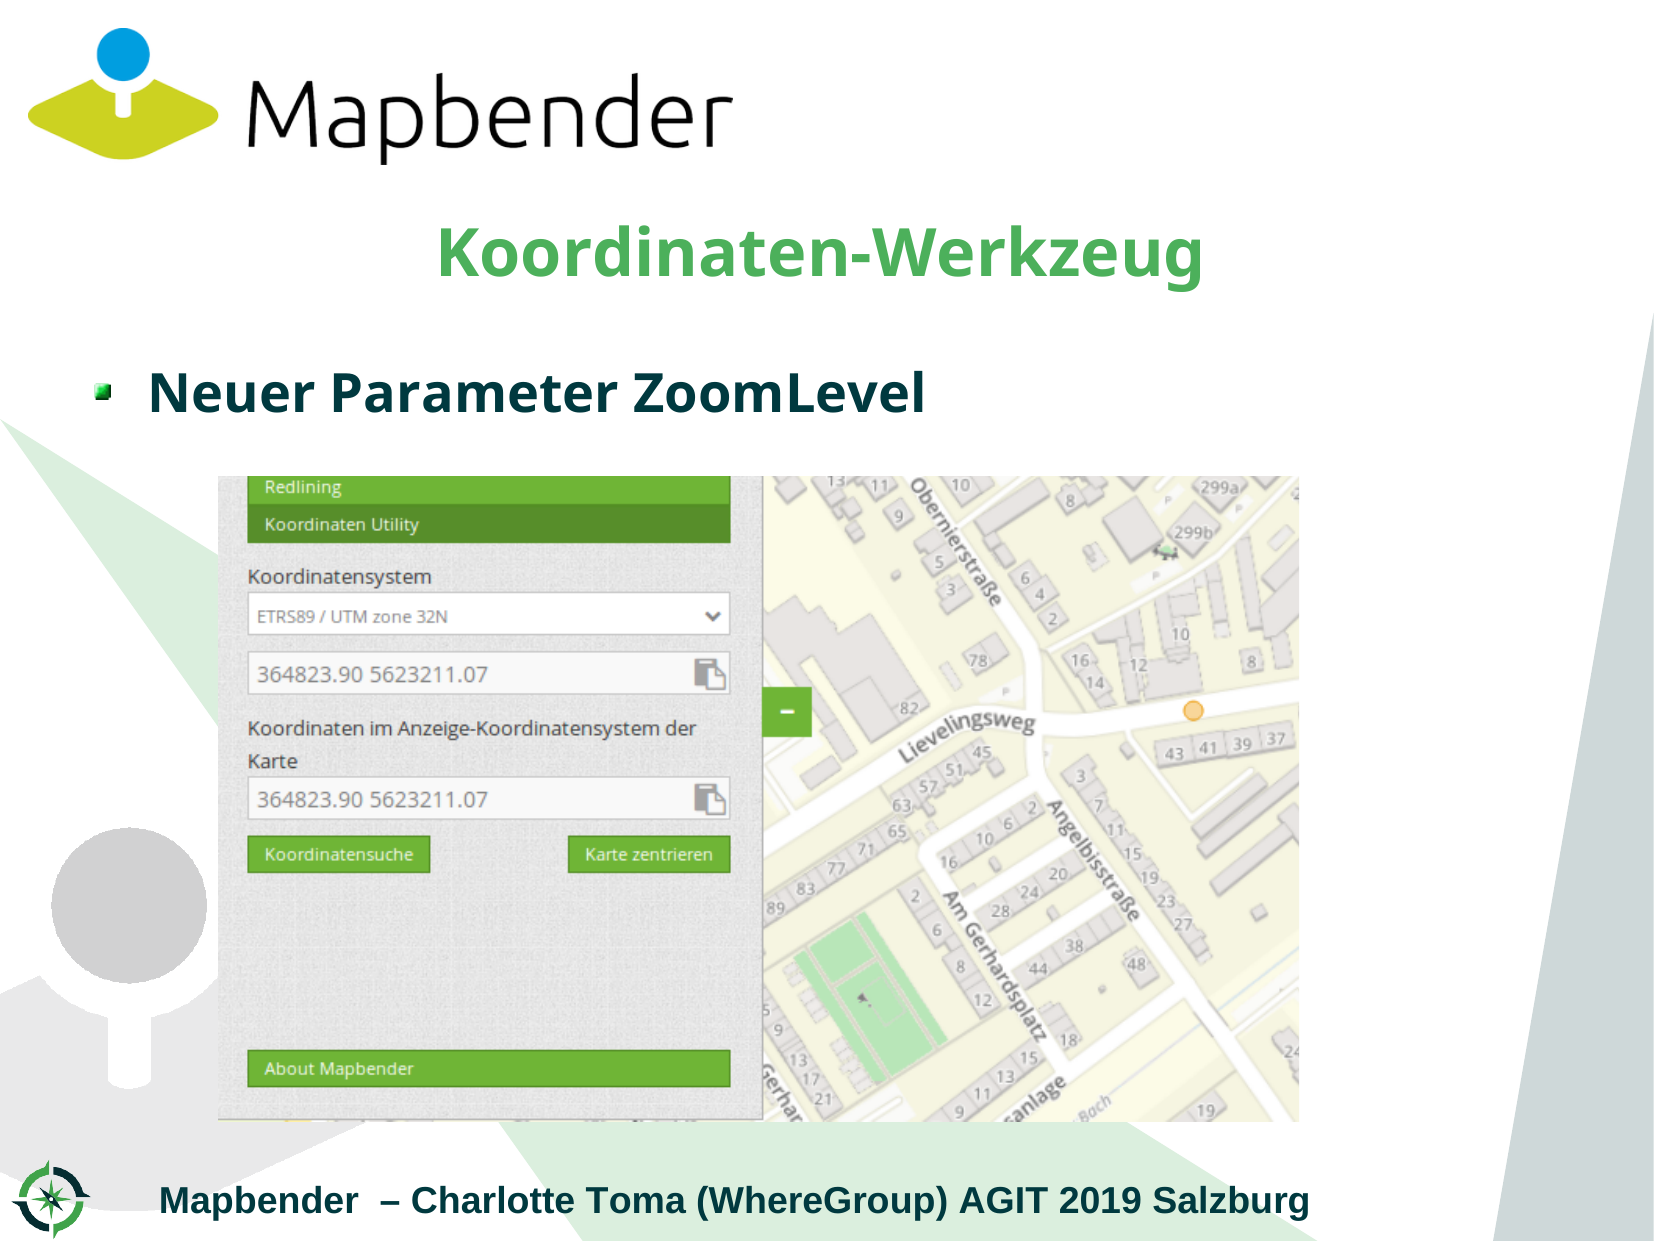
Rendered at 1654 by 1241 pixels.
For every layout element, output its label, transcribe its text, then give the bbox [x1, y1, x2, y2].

picture [10, 1158, 92, 1240]
picture [218, 476, 1300, 1123]
list Neuer Parameter ZoomLevel [76, 354, 1599, 1173]
title Koordinaten-Werkzeug [76, 177, 1565, 325]
picture [28, 28, 733, 165]
